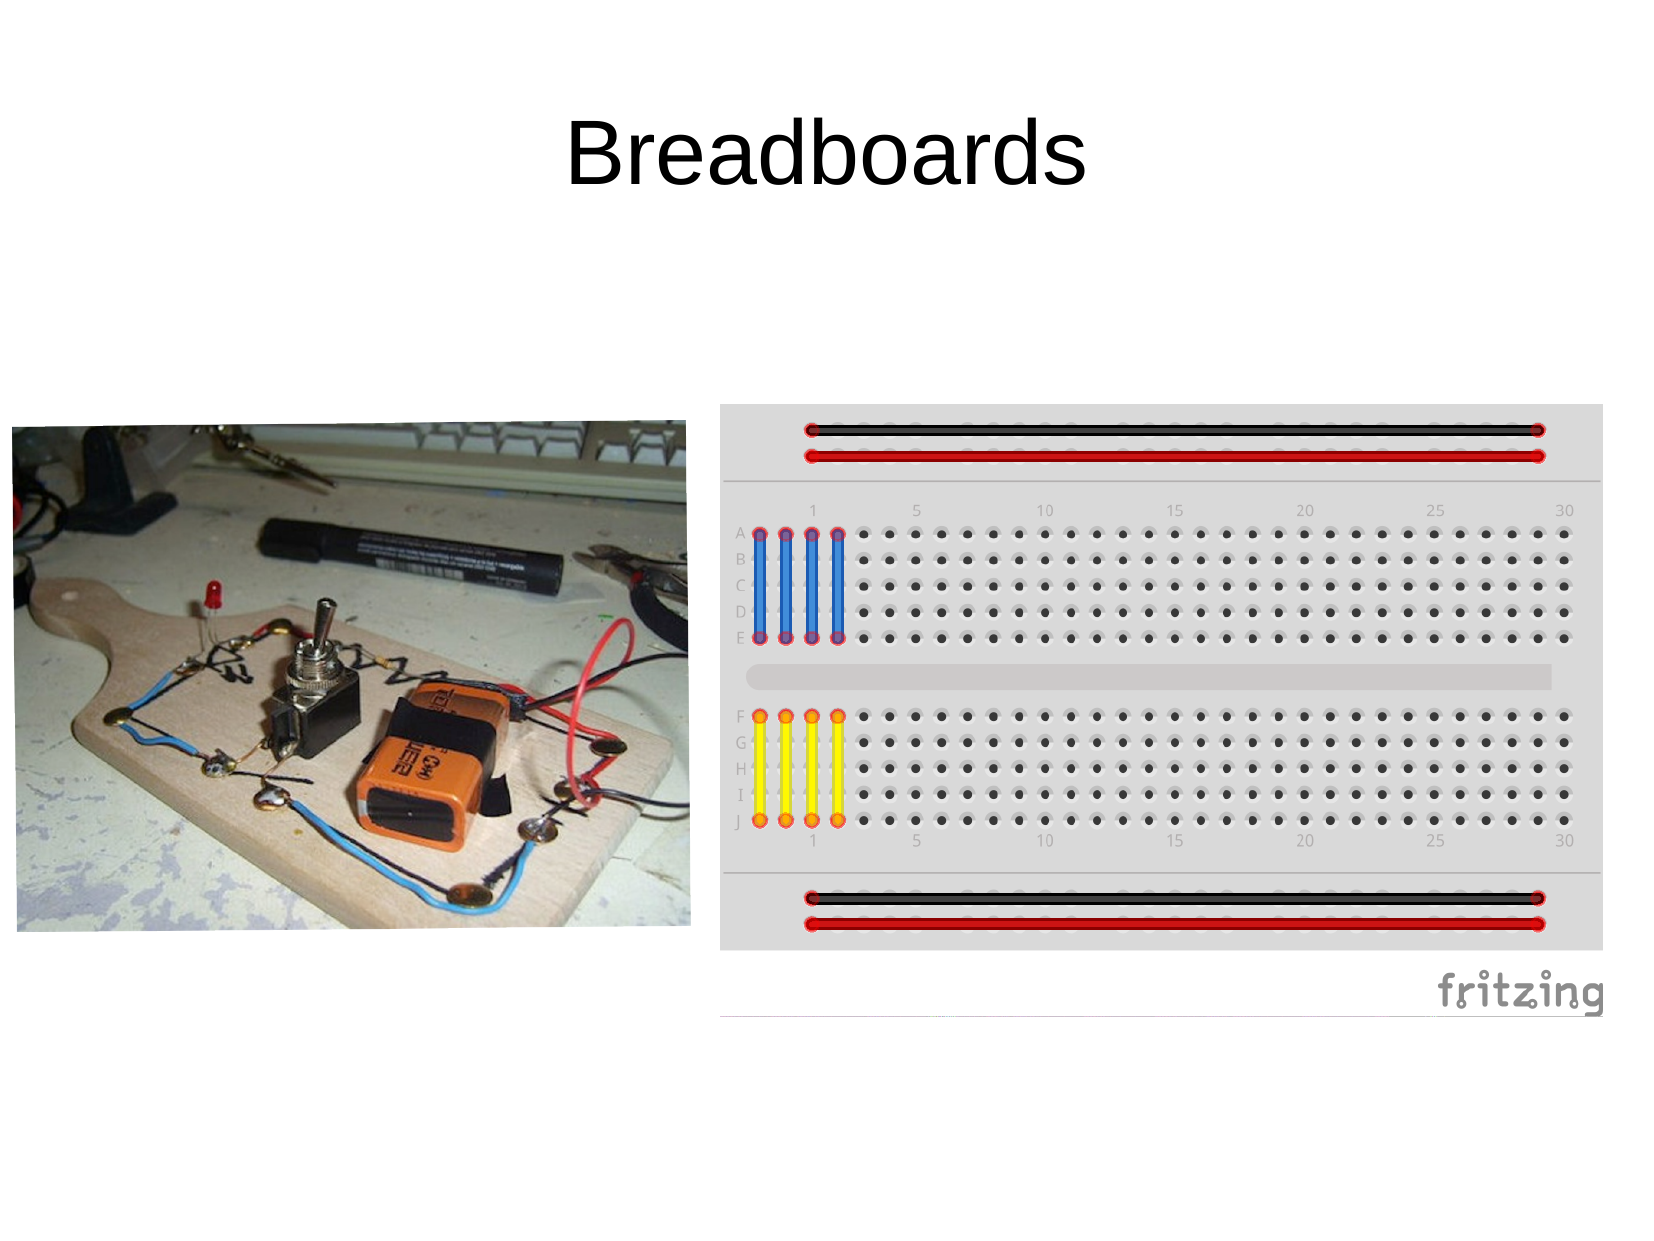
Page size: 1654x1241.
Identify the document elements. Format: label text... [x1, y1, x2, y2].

picture [720, 404, 1603, 1017]
title Breadboards [82, 49, 1571, 257]
picture [11, 420, 691, 932]
